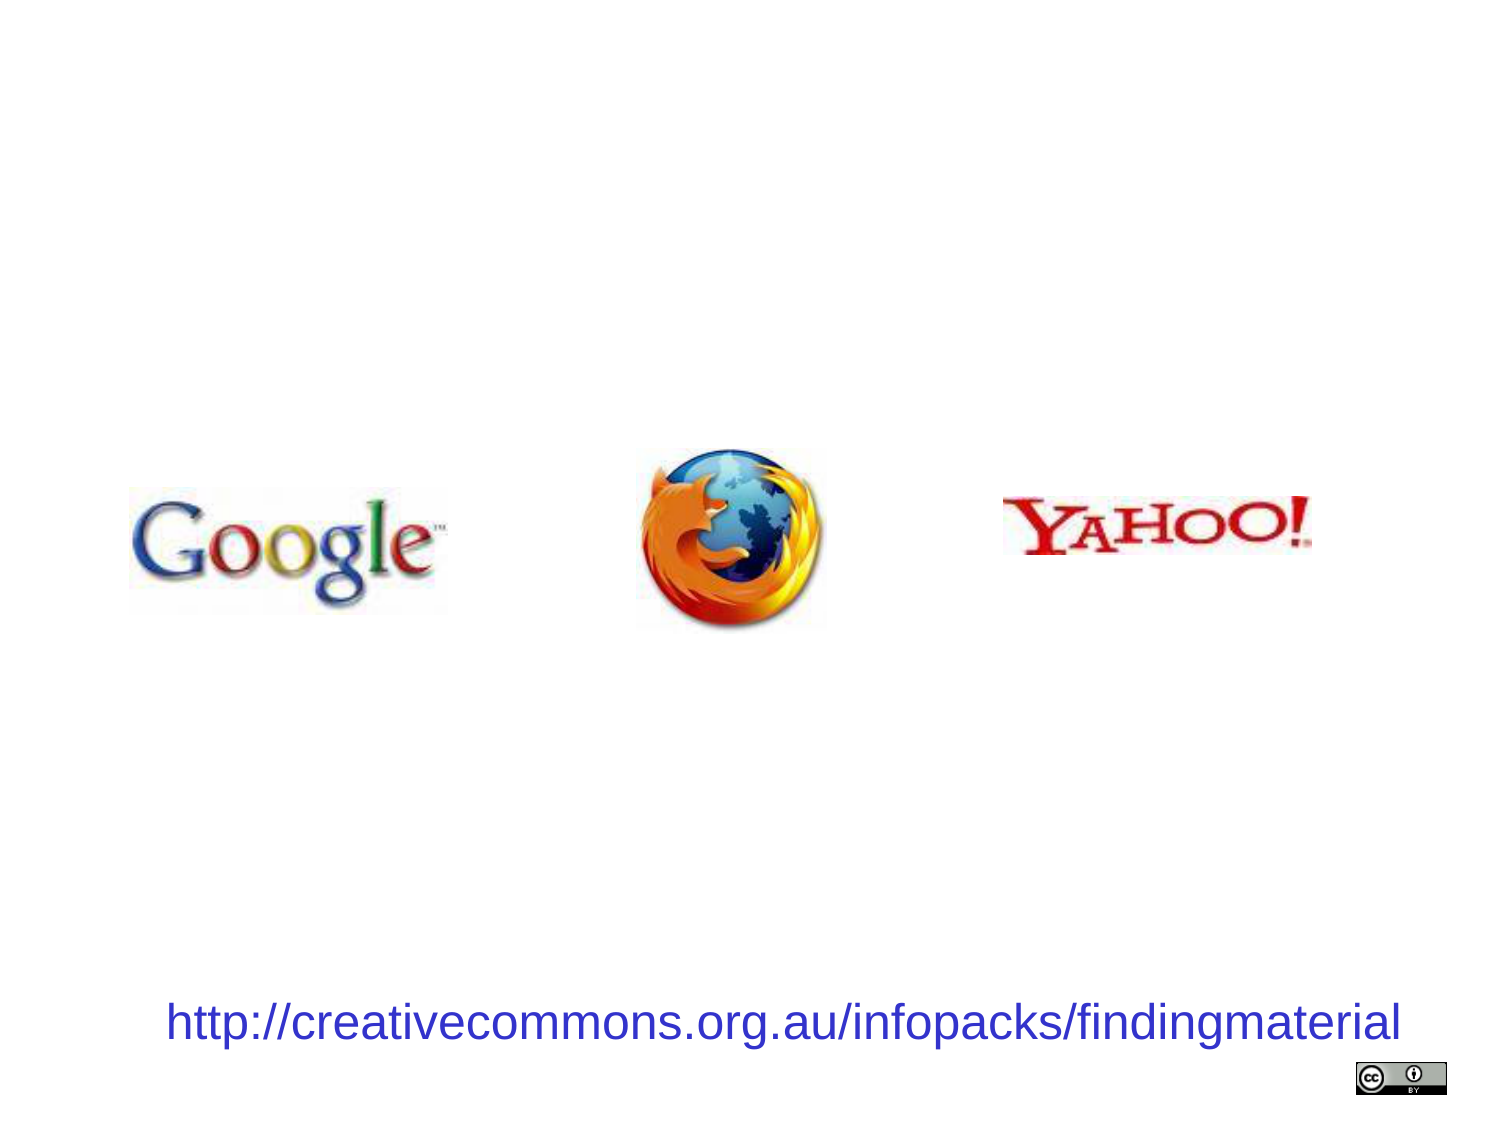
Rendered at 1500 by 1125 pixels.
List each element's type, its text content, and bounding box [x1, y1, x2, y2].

text_box http://creativecommons.org.au/infopacks/findingmaterial [151, 981, 1418, 1058]
picture [129, 487, 448, 615]
picture [1003, 496, 1312, 555]
picture [636, 448, 827, 634]
picture [1356, 1062, 1447, 1095]
